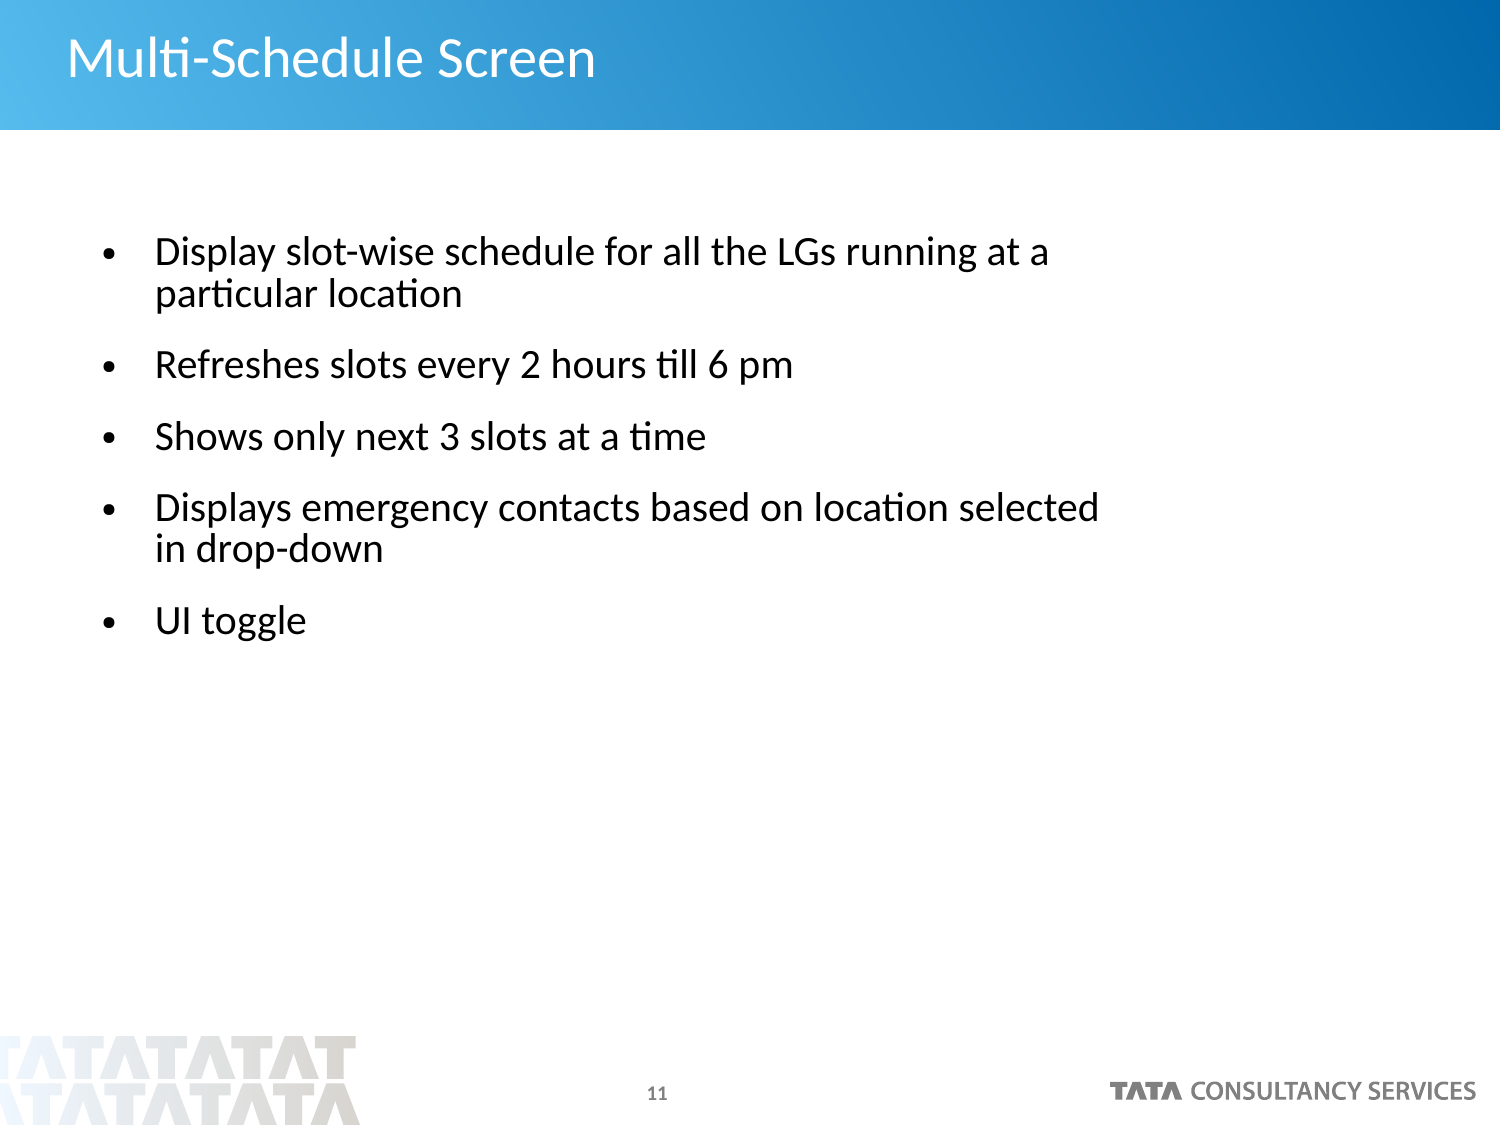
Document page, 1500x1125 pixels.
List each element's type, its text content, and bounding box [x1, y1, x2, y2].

title Multi-Schedule Screen [66, 9, 1463, 116]
list Display slot-wise schedule for all the LGs running at a particular location Refreshes slots every 2 hours till 6 pm Shows only next 3 slots at a time Displays emergency contacts based on location selected in drop-down UI toggle [83, 234, 1140, 977]
